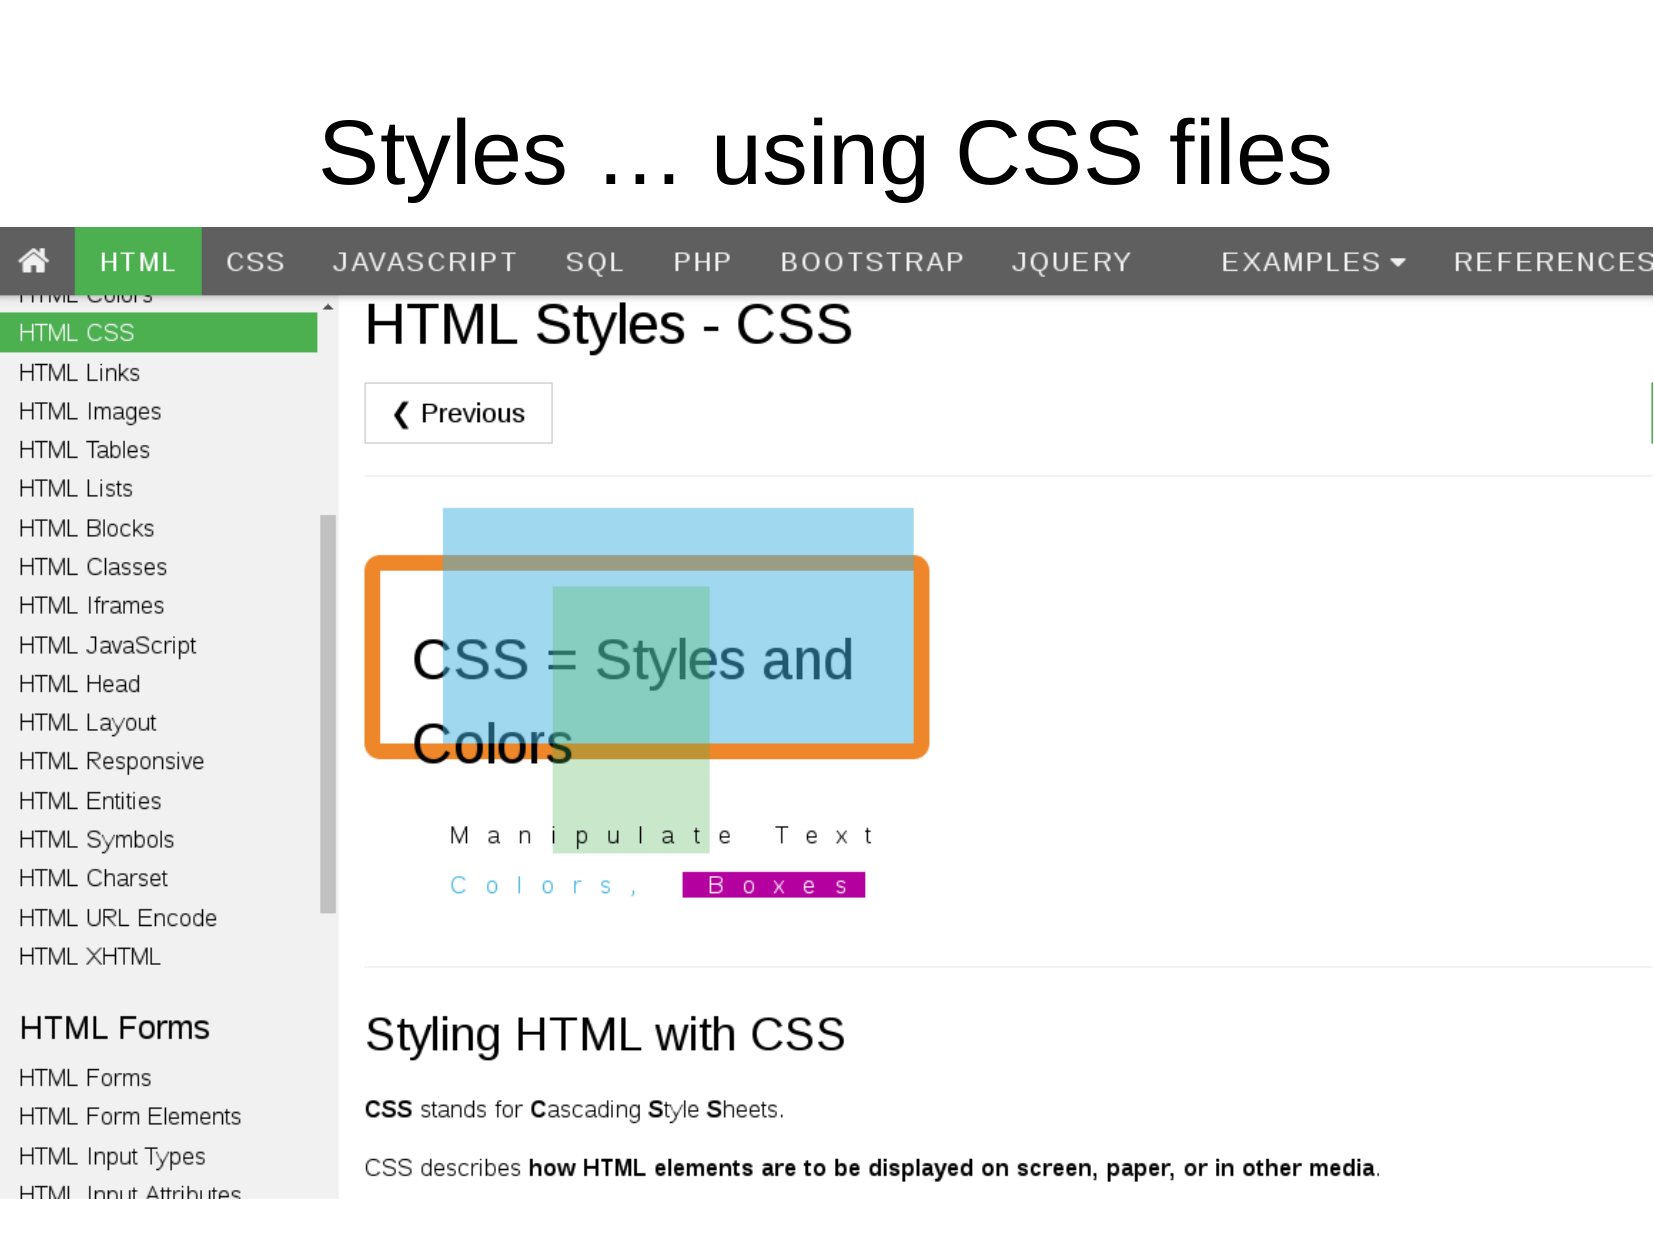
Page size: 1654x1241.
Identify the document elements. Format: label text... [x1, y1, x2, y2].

picture [0, 227, 1653, 1199]
title Styles … using CSS files [82, 49, 1571, 227]
